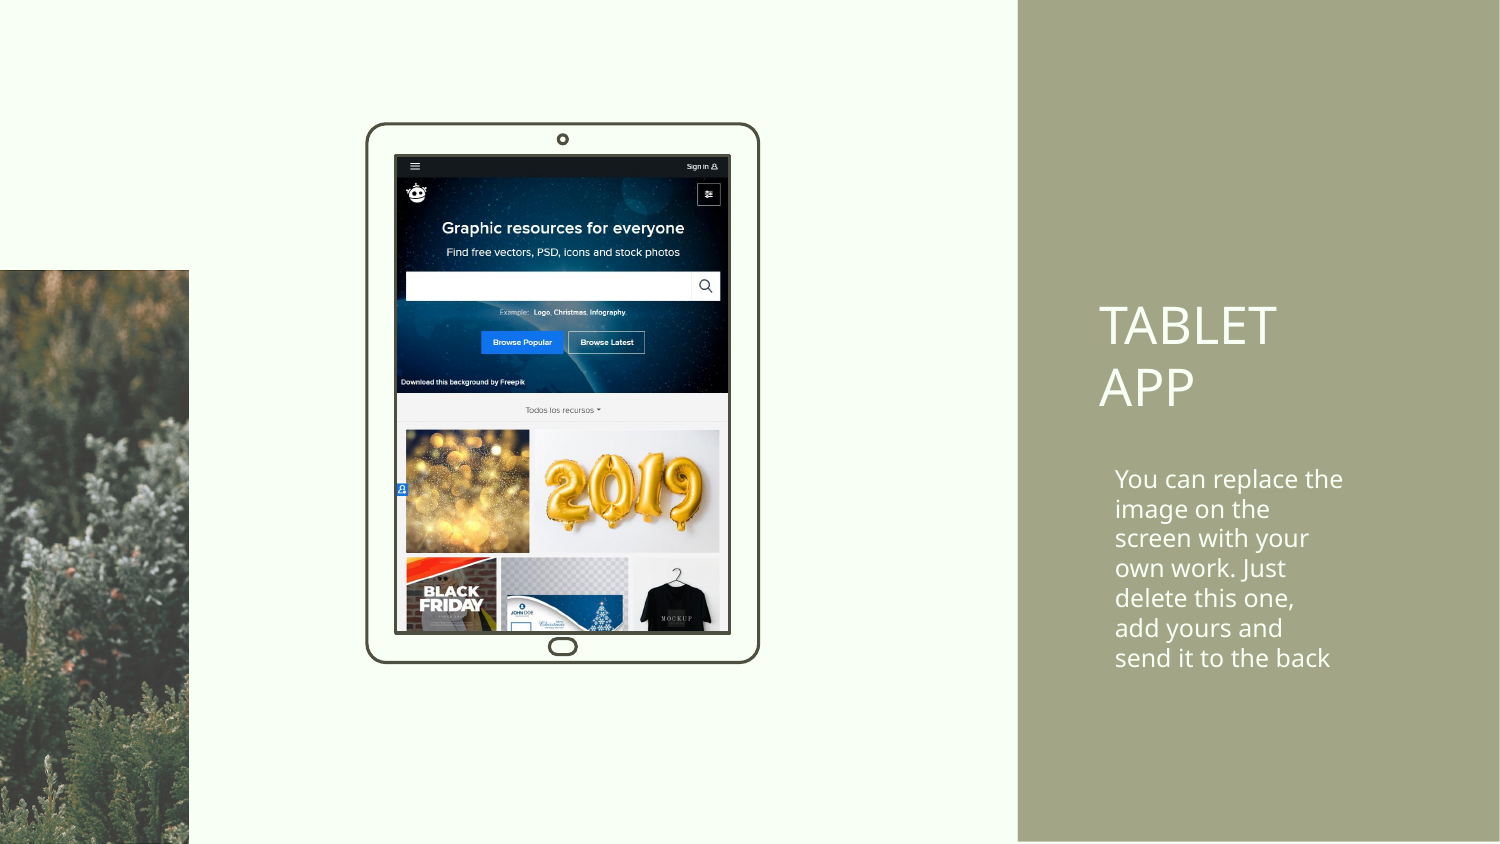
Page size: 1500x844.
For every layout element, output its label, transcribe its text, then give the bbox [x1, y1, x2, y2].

text_box [0, 270, 189, 844]
text_box [1017, 0, 1500, 842]
title TABLET APP [1099, 301, 1293, 418]
subtitle You can replace the image on the screen with your own work. Just delete this one, add yours and send it to the back [1099, 448, 1362, 603]
picture [397, 157, 728, 631]
